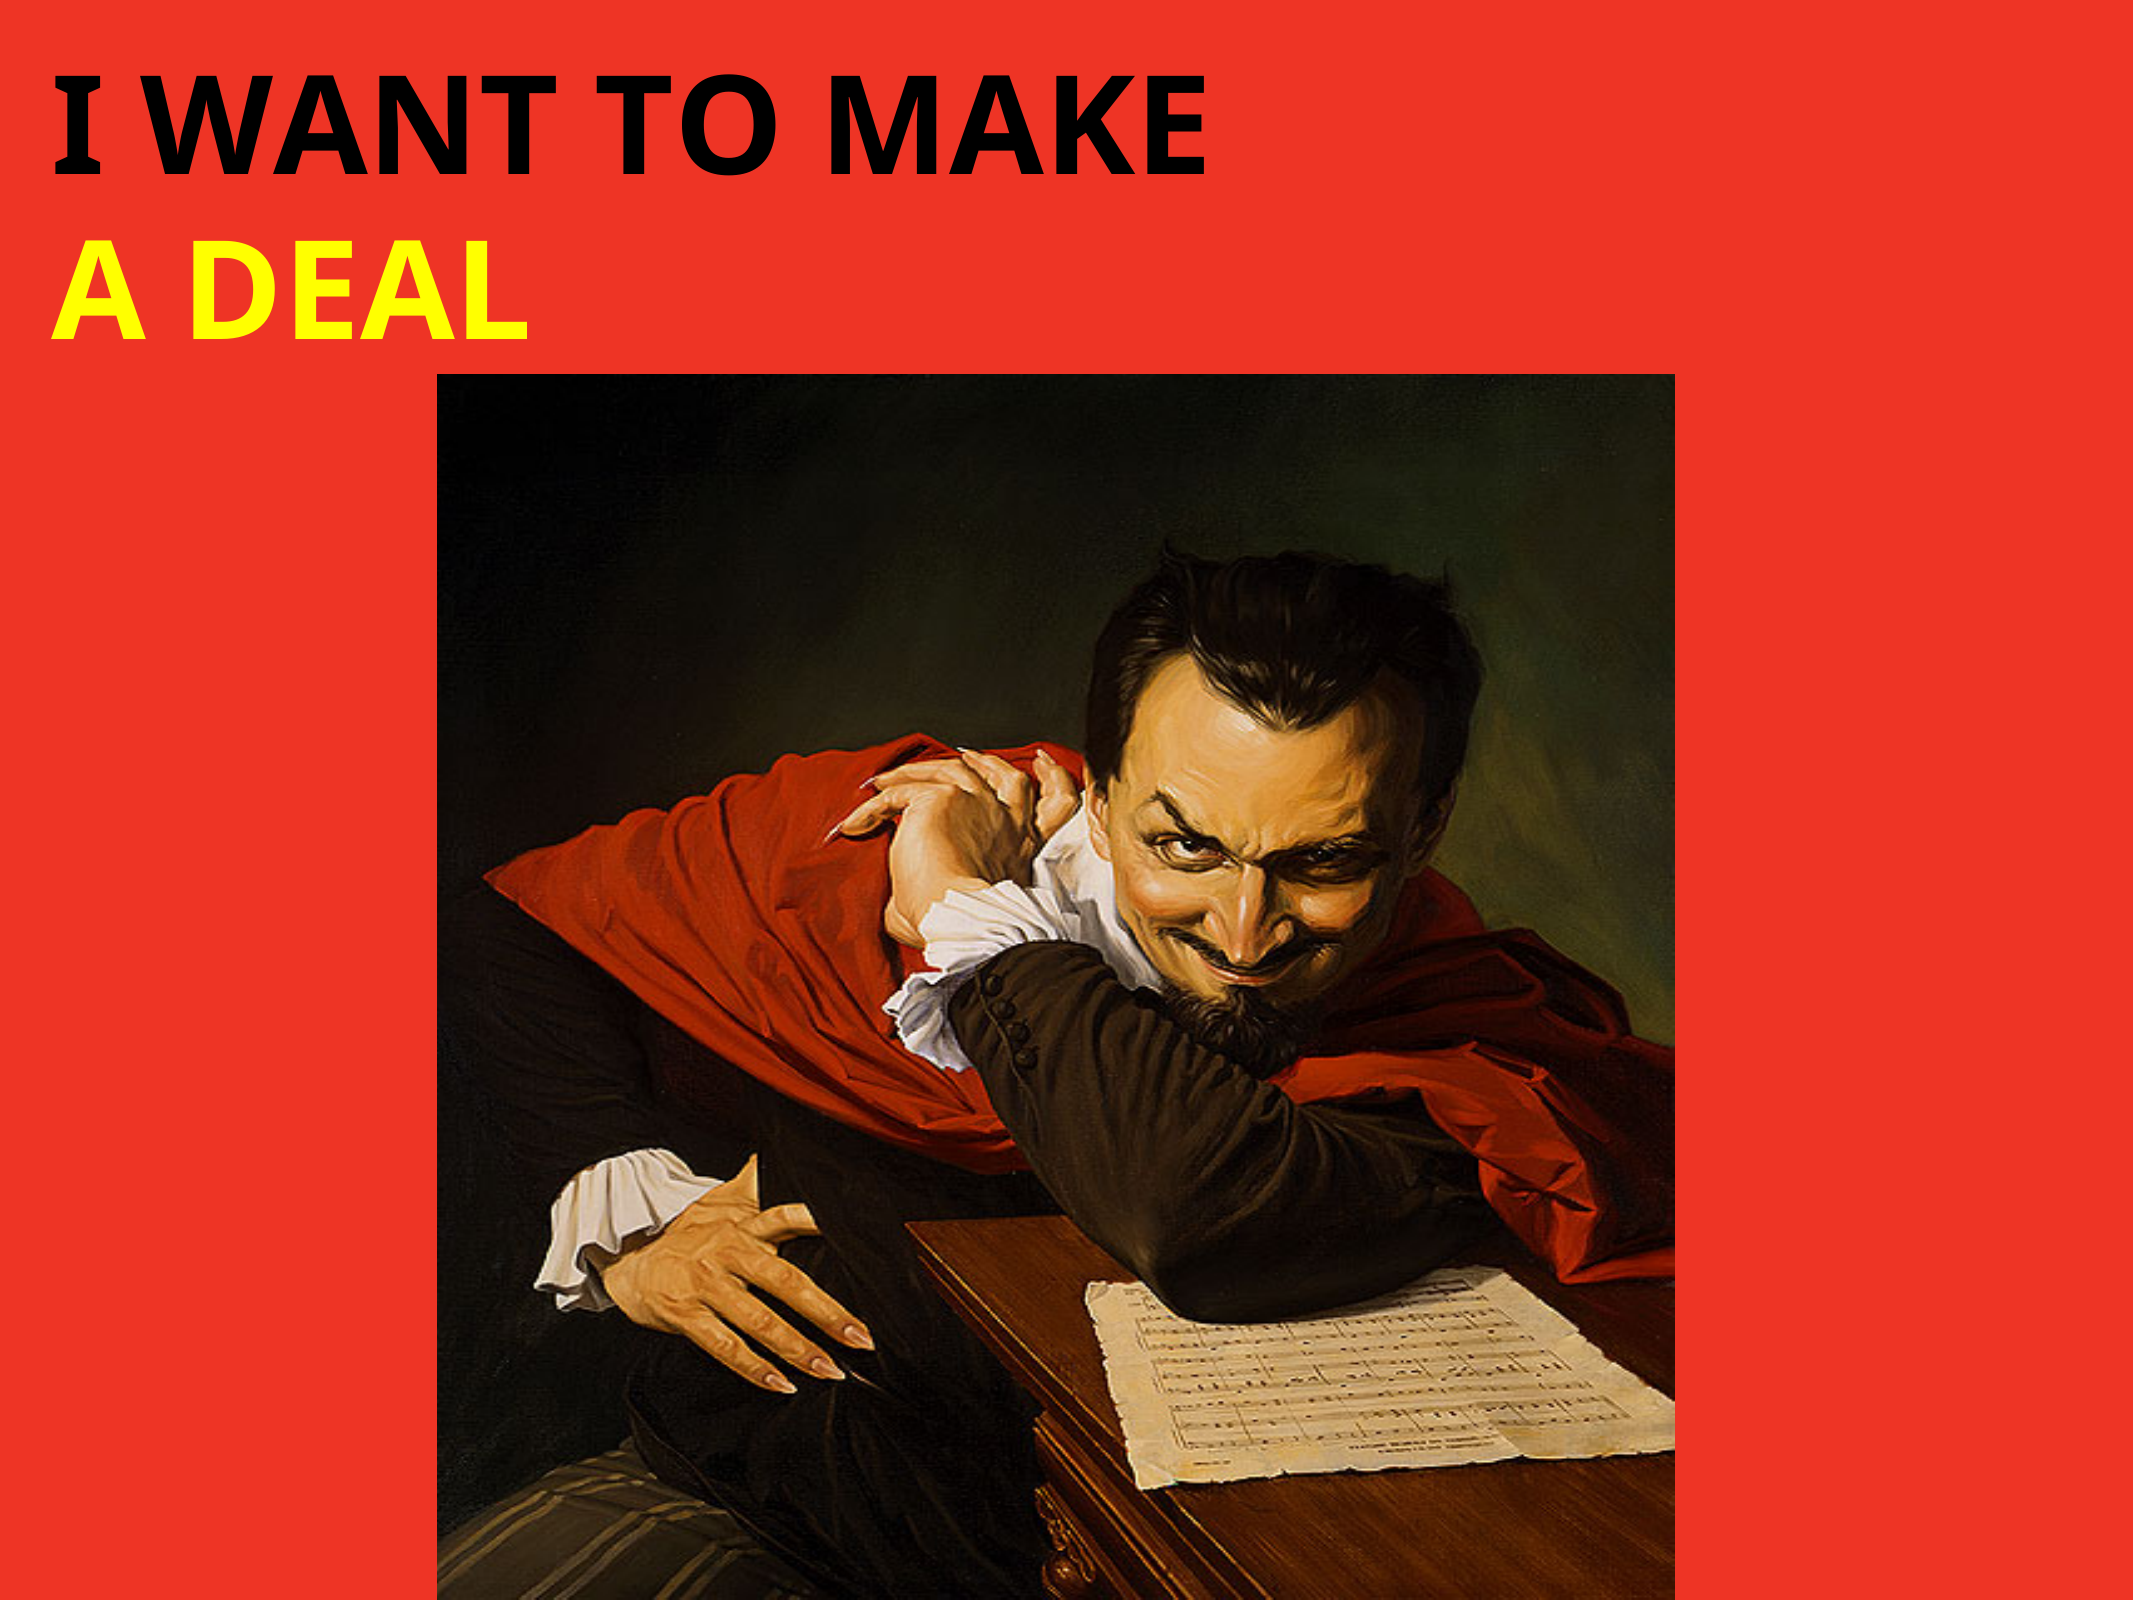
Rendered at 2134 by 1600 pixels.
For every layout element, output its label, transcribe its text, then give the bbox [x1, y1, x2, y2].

picture [437, 374, 1675, 1600]
text_box I WANT TO MAKE A DEAL [41, 37, 2134, 483]
